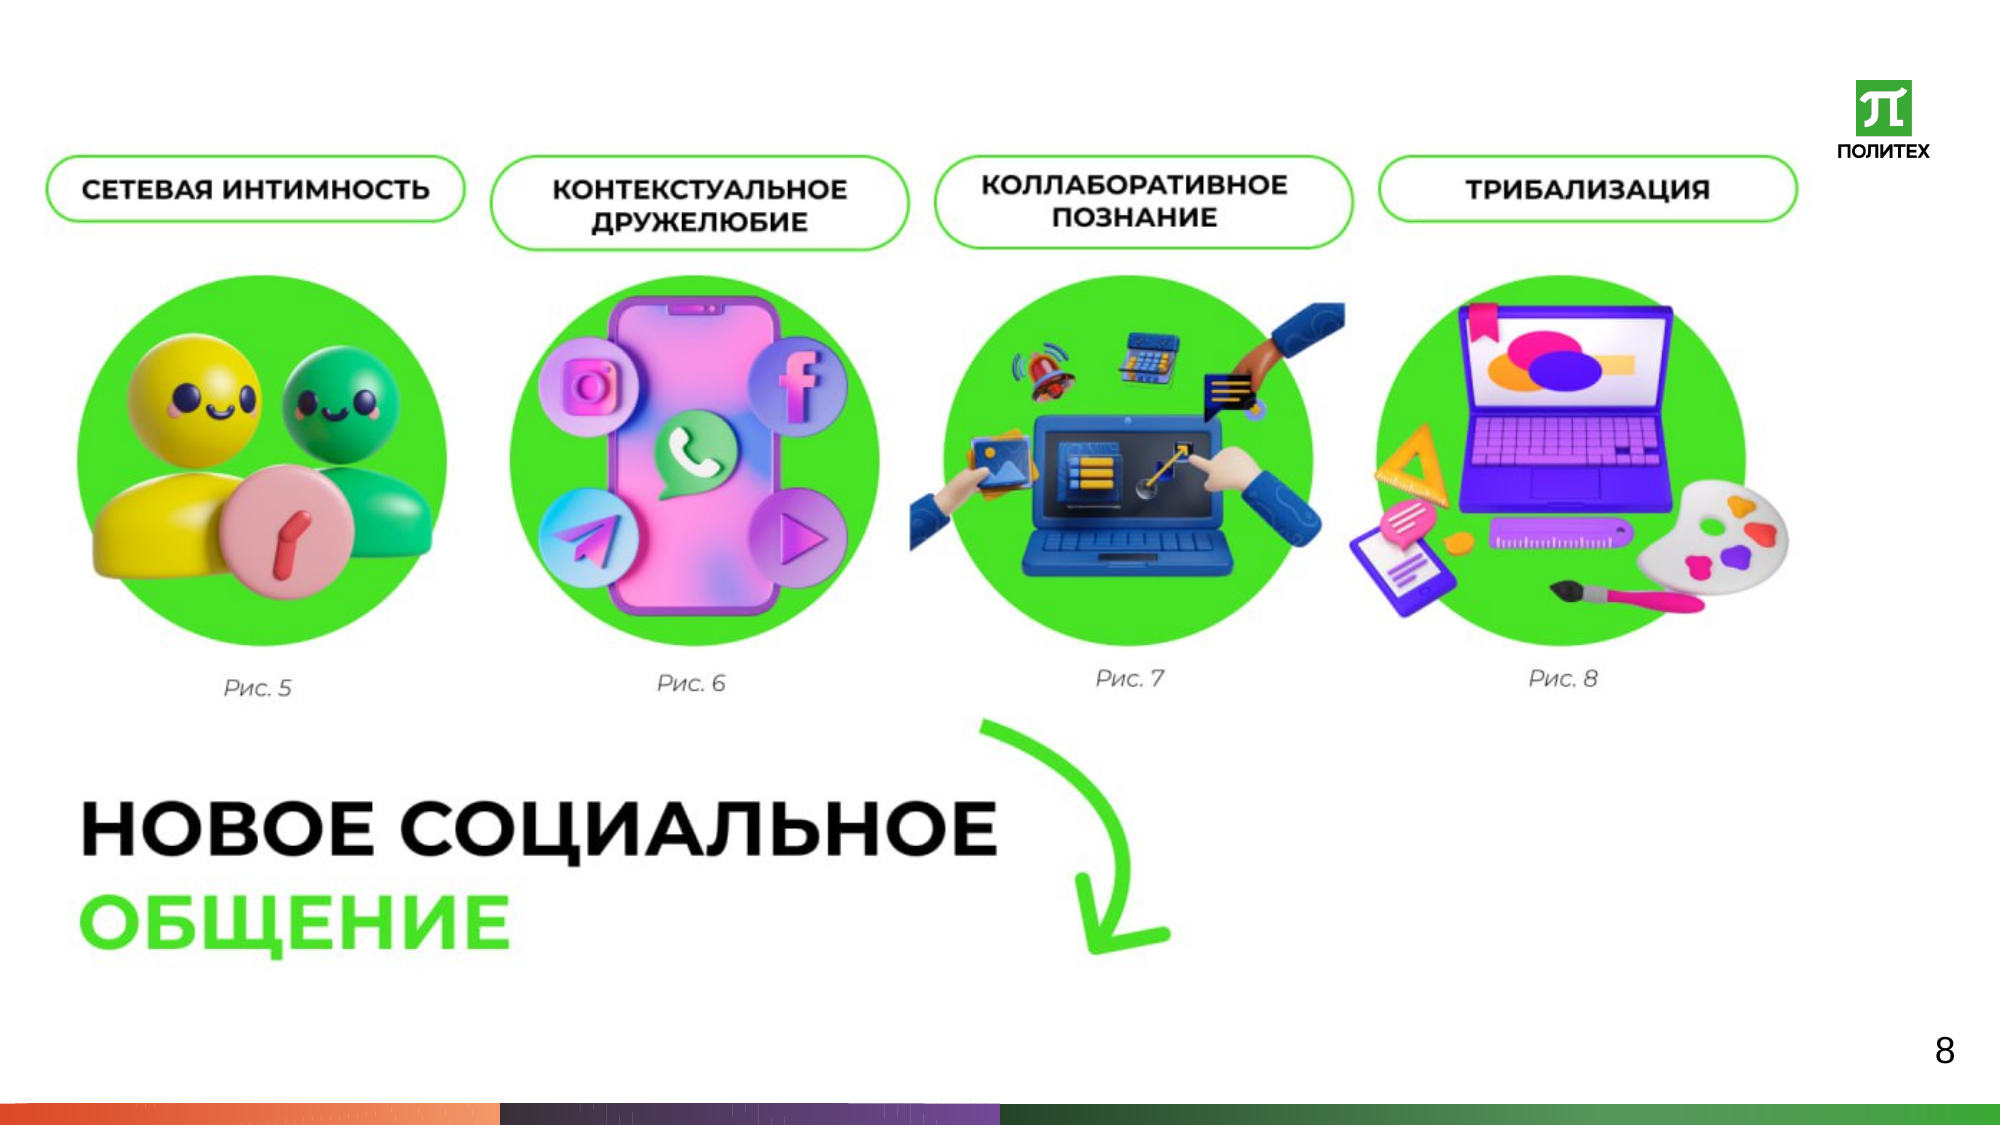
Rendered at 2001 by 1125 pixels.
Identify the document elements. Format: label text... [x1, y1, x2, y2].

picture [1838, 80, 1930, 158]
text_box <номер> [1920, 1022, 2000, 1093]
picture [0, 29, 1834, 1061]
